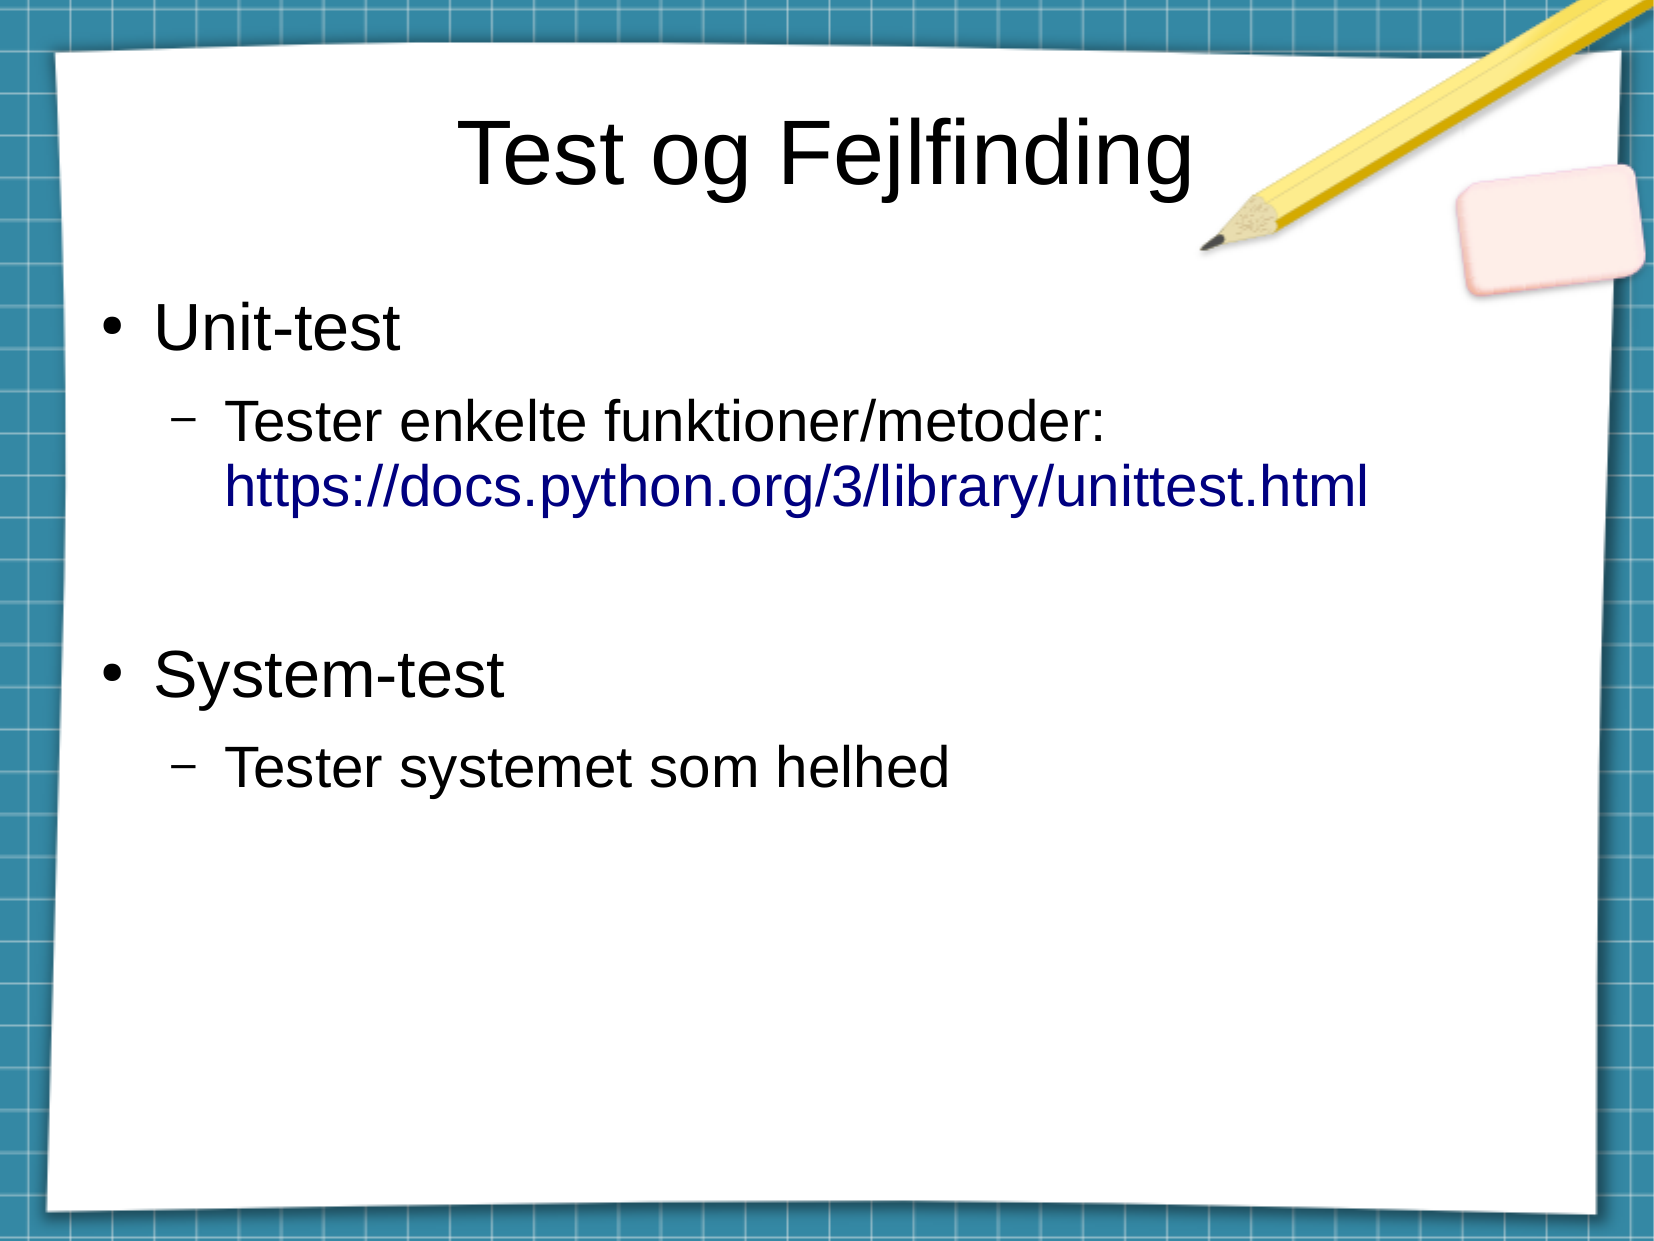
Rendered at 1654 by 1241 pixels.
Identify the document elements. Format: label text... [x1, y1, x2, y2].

list Unit-test Tester enkelte funktioner/metoder: https://docs.python.org/3/library/unittest.html System-test Tester systemet som helhed [82, 290, 1571, 1010]
picture [0, 0, 1654, 1241]
title Test og Fejlfinding [82, 49, 1571, 257]
